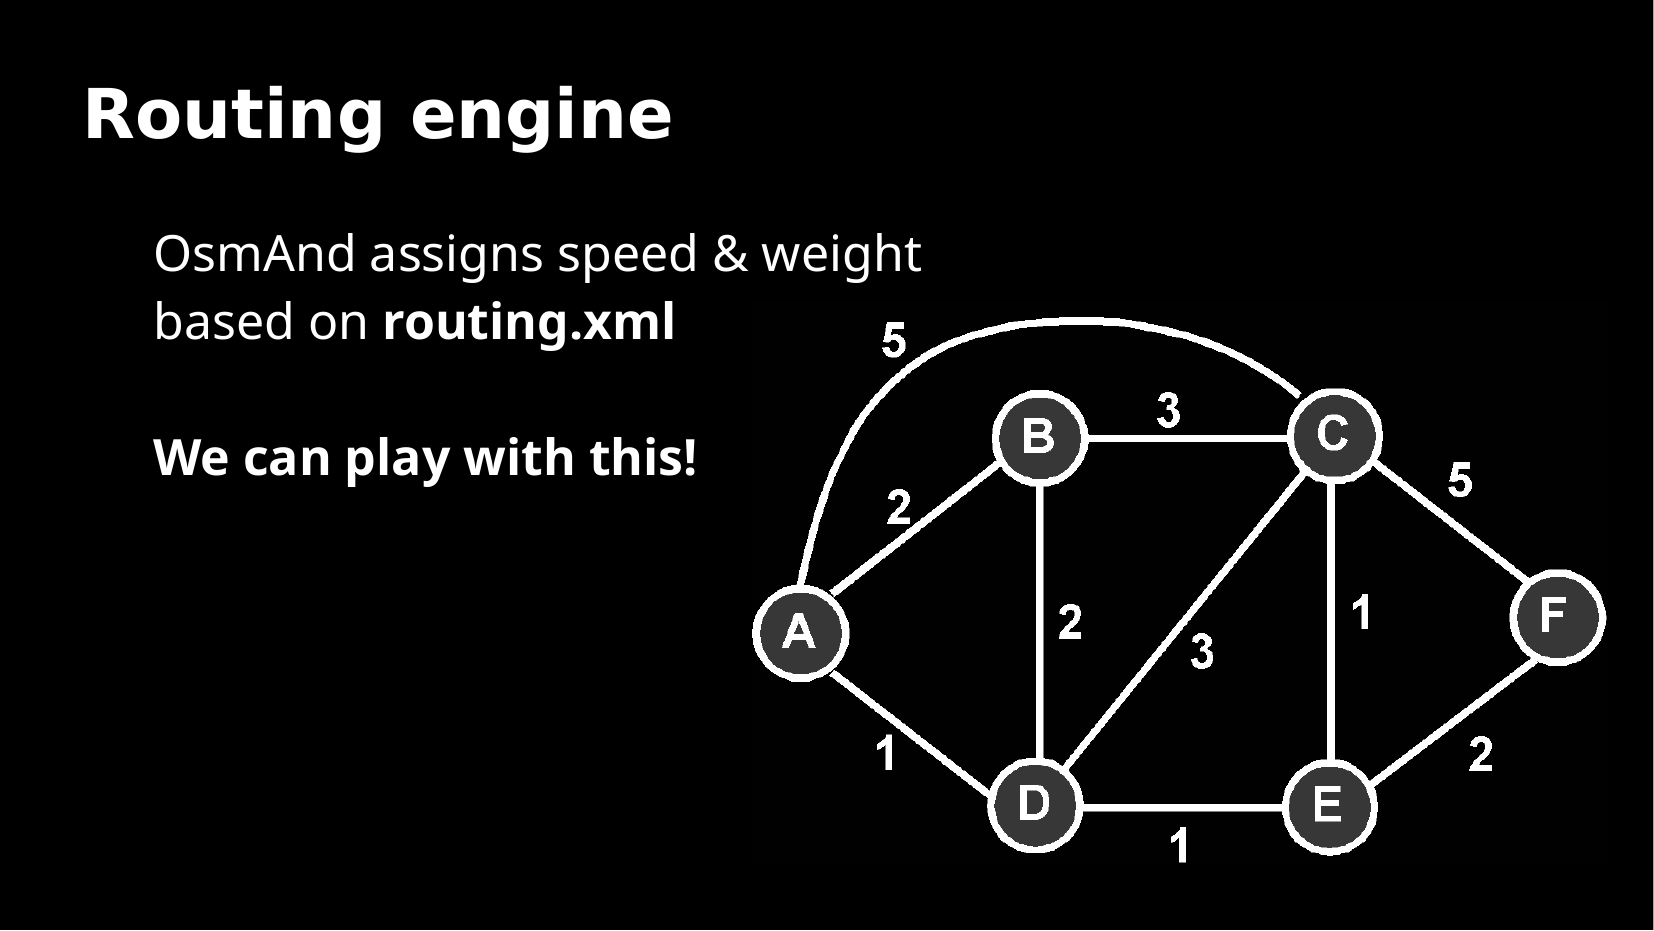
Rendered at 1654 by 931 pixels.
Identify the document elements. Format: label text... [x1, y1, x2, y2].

list OsmAnd assigns speed & weight based on routing.xml We can play with this! [82, 217, 1571, 758]
title Routing engine [82, 37, 1571, 193]
picture [752, 301, 1607, 863]
